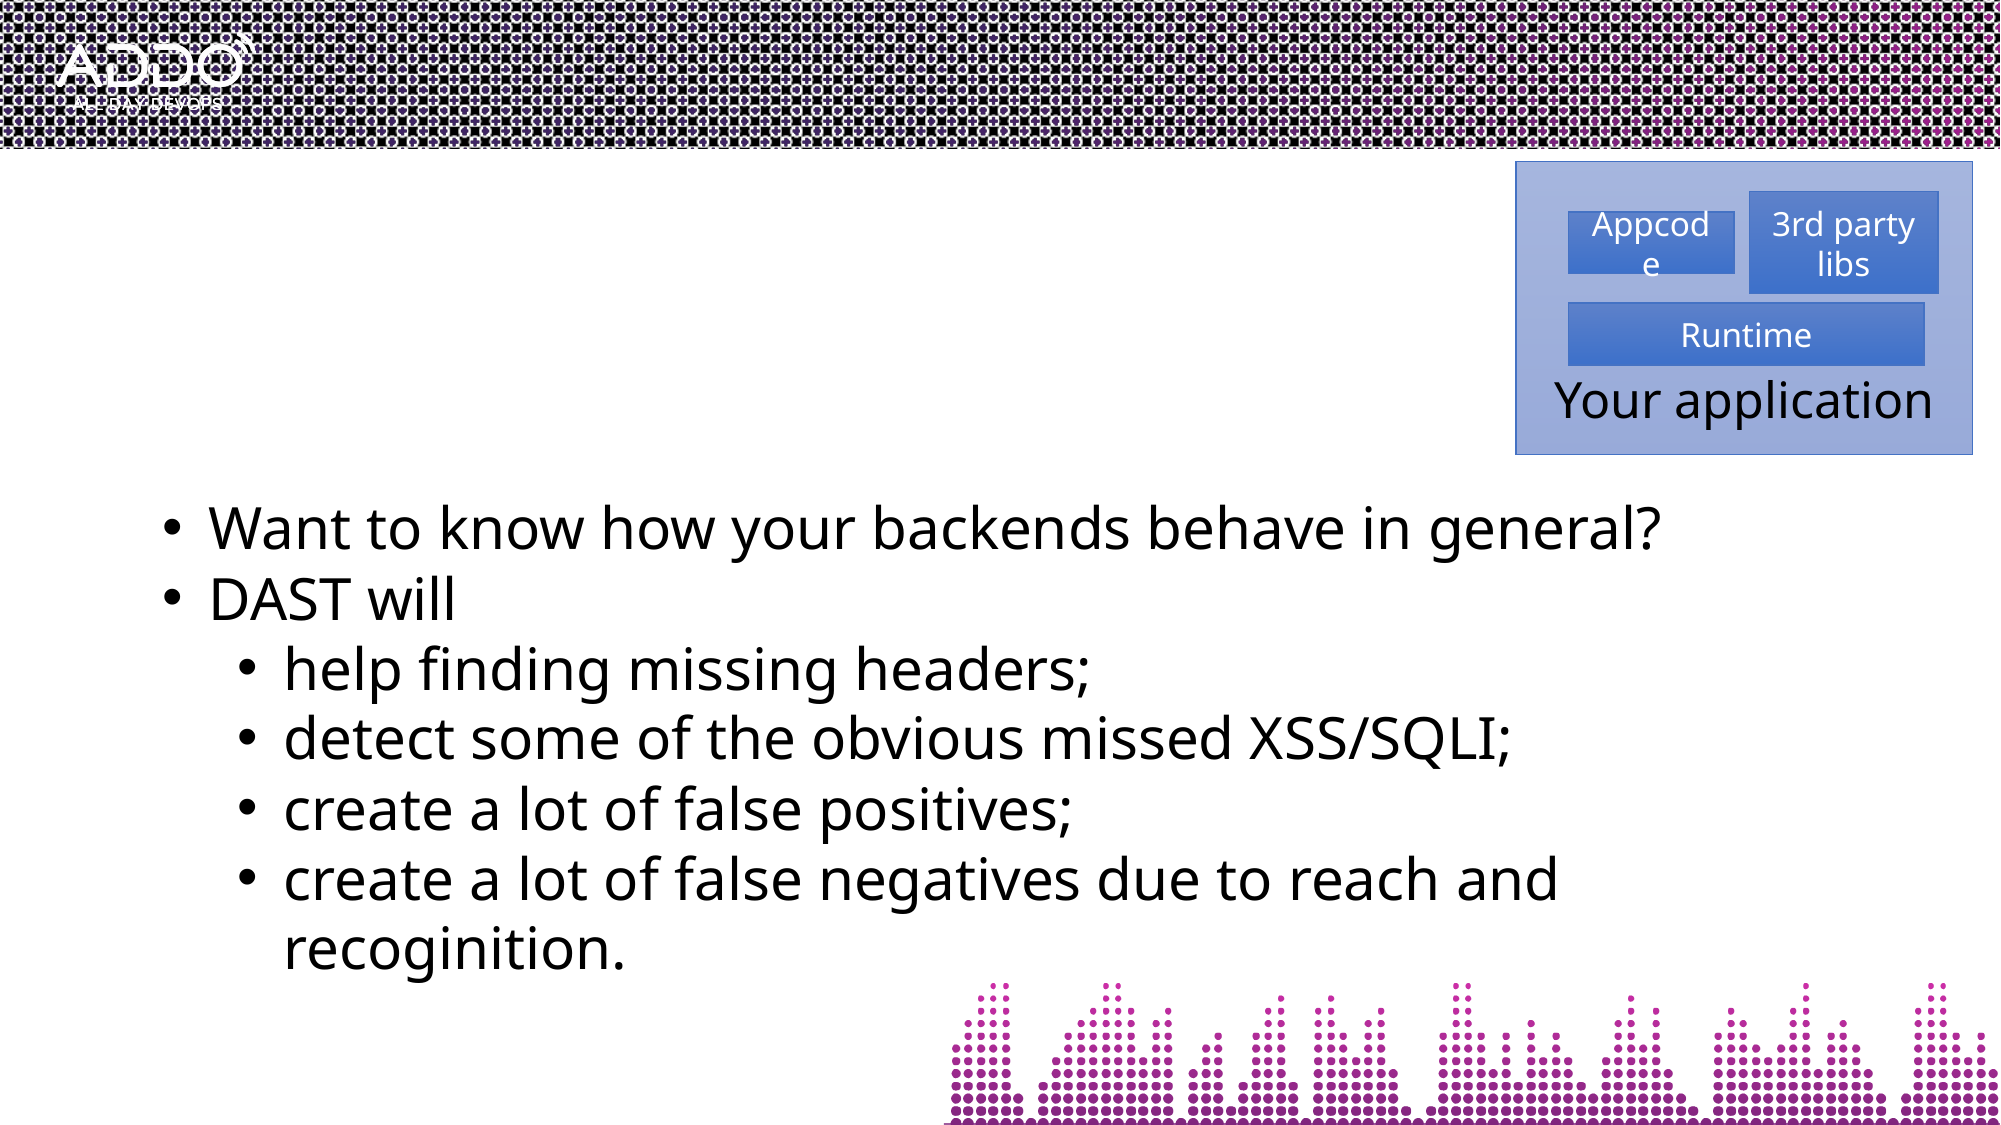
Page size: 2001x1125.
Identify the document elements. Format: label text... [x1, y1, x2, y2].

text_box Your application [1516, 161, 1973, 455]
text_box Want to know how your backends behave in general? DAST will help finding missing headers; detect some of the obvious missed XSS/SQLI; create a lot of false positives; create a lot of false negatives due to reach and recoginition. [146, 484, 1785, 1125]
picture [1785, 983, 2000, 1125]
text_box 3rd party libs [1749, 191, 1938, 294]
picture [0, 0, 2000, 149]
text_box Runtime [1568, 303, 1925, 365]
text_box Appcode [1568, 211, 1734, 274]
text_box Appcode [1694, 220, 1704, 234]
